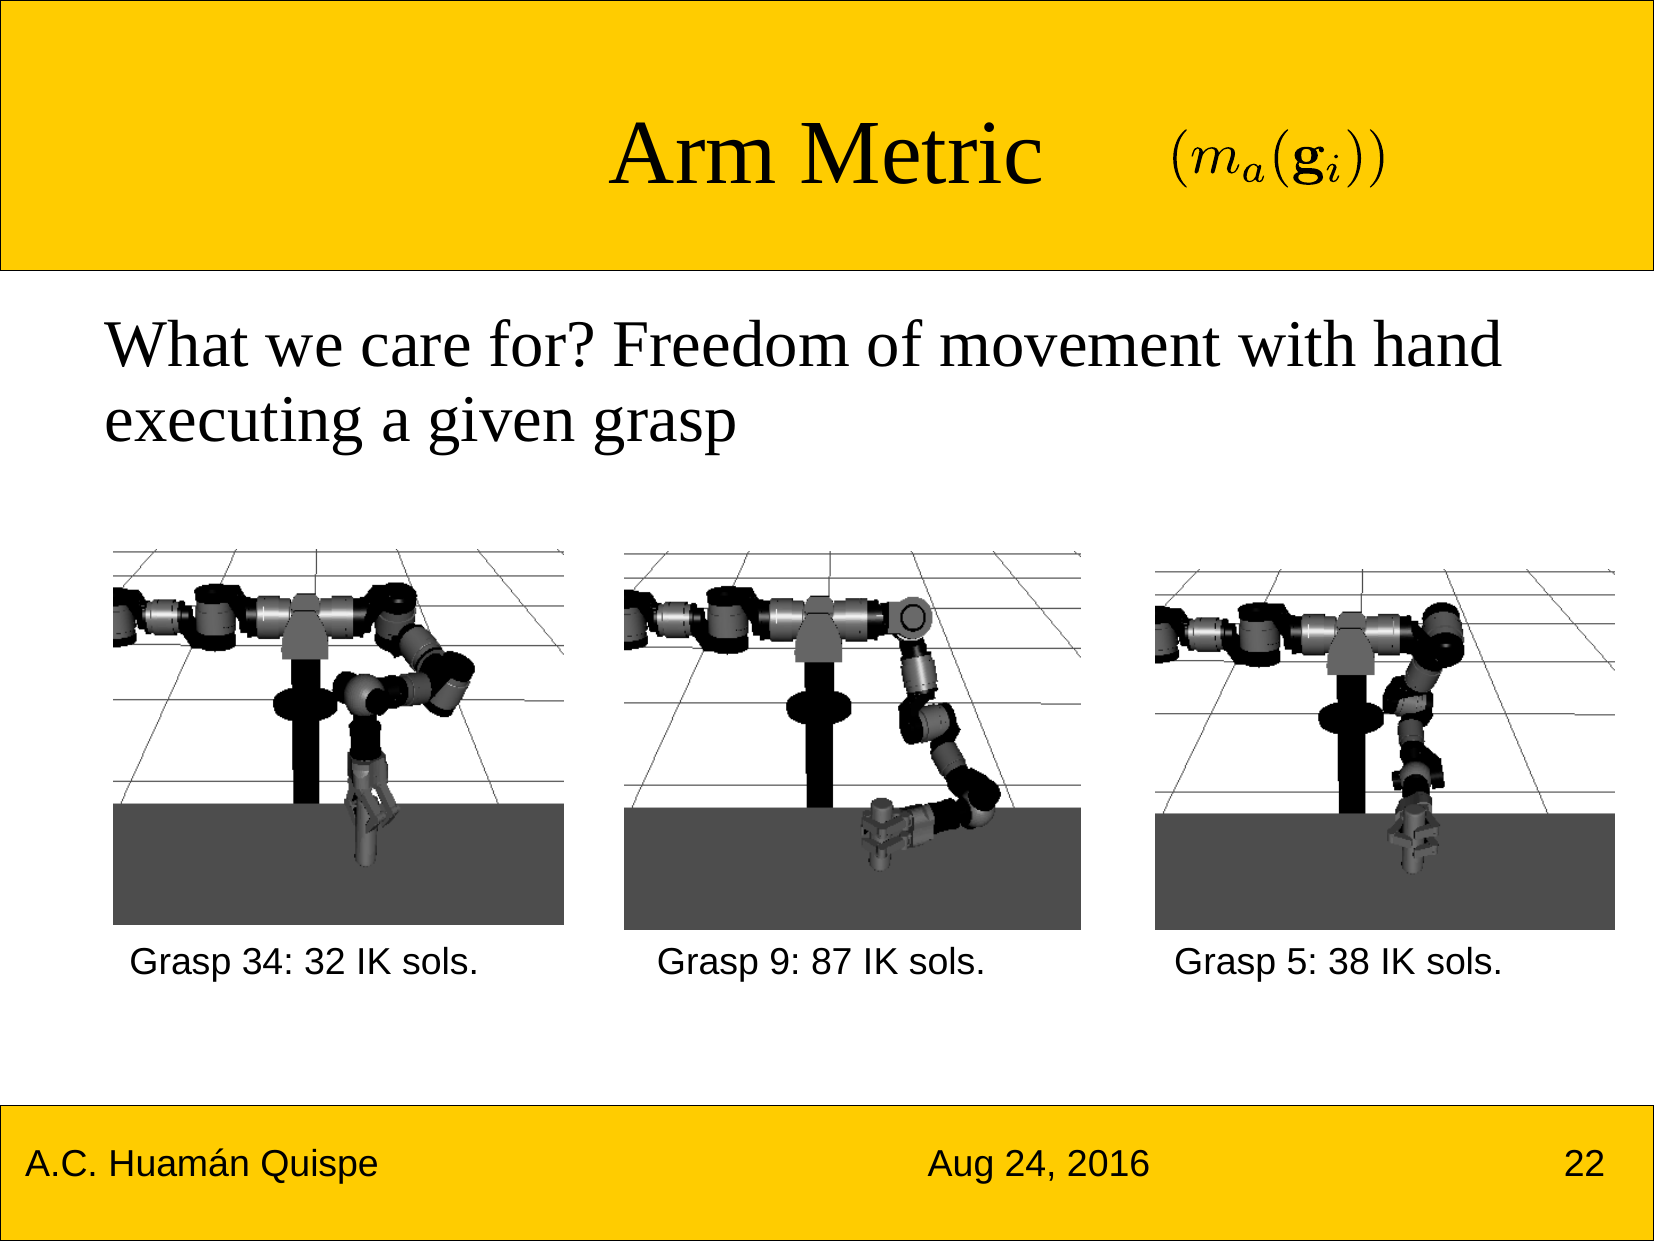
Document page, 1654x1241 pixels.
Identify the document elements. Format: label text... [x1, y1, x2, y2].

picture [624, 551, 1081, 931]
picture [1155, 569, 1615, 931]
title Arm Metric [82, 49, 1571, 257]
text_box [1167, 129, 1390, 188]
picture [113, 549, 564, 925]
text_box Grasp 34: 32 IK sols. Grasp 9: 87 IK sols. Grasp 5: 38 IK sols. [114, 933, 1600, 1033]
text_box What we care for? Freedom of movement with hand executing a given grasp [90, 300, 1576, 463]
